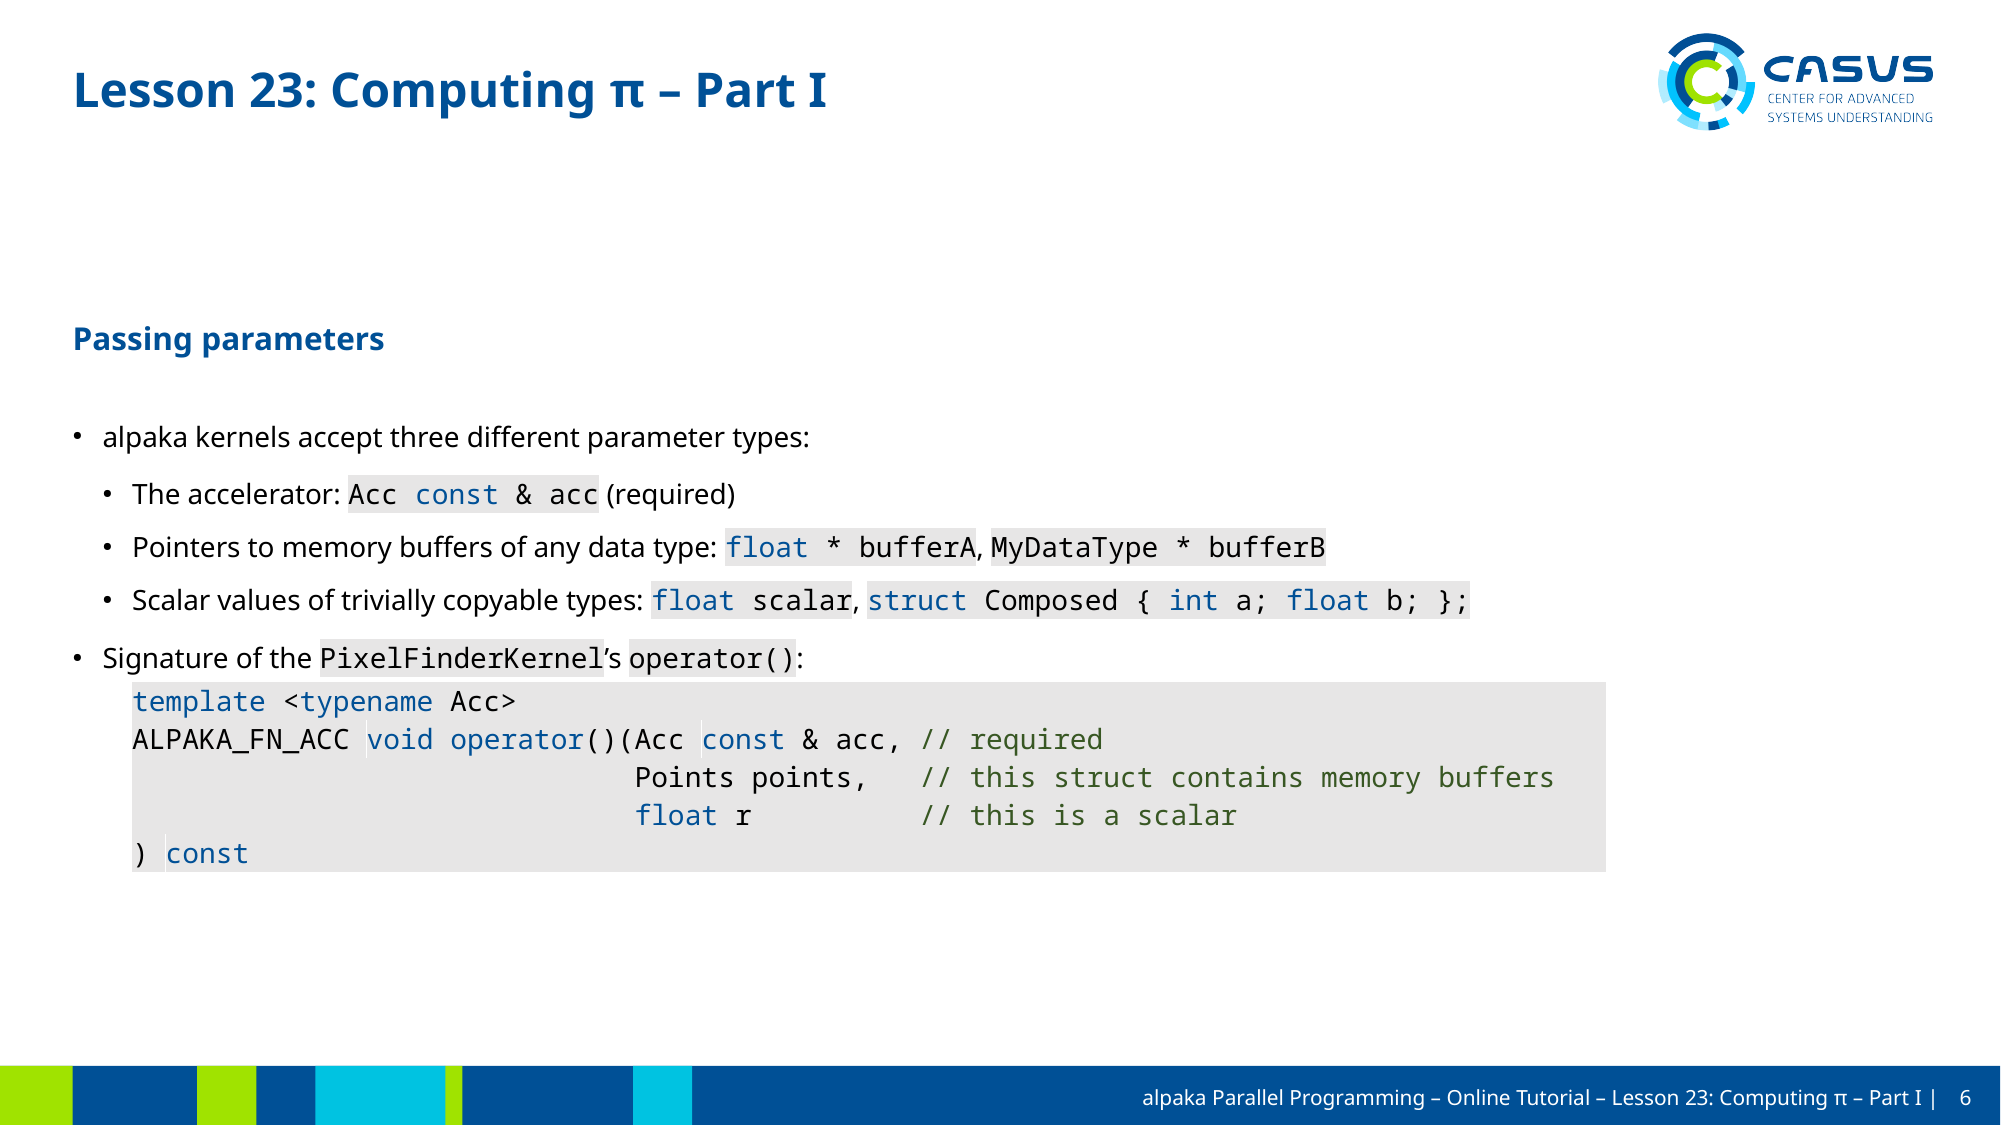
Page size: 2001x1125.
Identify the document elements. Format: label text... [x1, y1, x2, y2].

picture [1658, 33, 1933, 131]
list Passing parameters alpaka kernels accept three different parameter types: The accelerator: Acc const & acc (required) Pointers to memory buffers of any data type: float * bufferA, MyDataType * bufferB Scalar values of trivially copyable types: float scalar, struct Composed { int a; float b; }; Signature of the PixelFinderKernel’s operator(): template <typename Acc> ALPAKA_FN_ACC void operator()(Acc const & acc, // required Points points, // this struct contains memory buffers float r // this is a scalar ) const [72, 316, 1620, 979]
title Lesson 23: Computing π – Part I [72, 54, 1620, 123]
